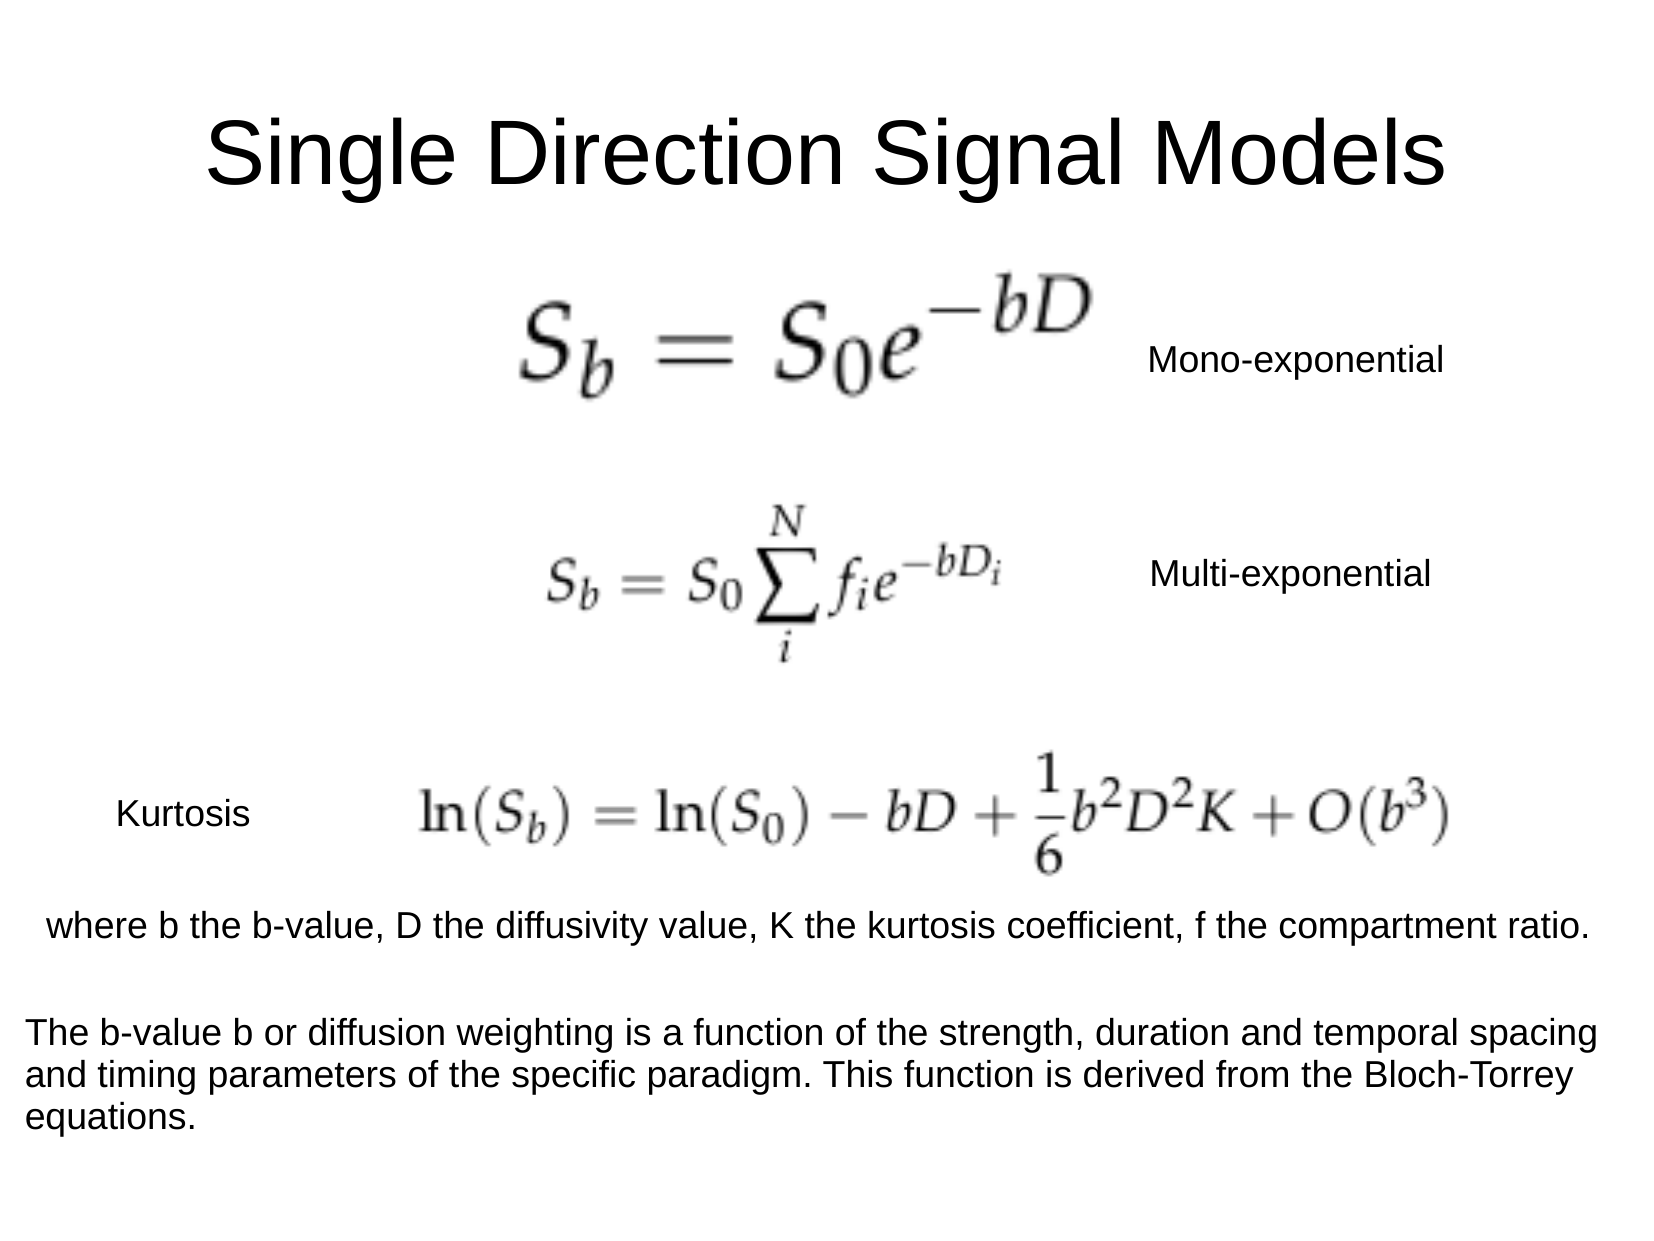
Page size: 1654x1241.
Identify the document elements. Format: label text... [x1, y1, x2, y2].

text_box Mono-exponential [1132, 330, 1470, 388]
text_box Multi-exponential [1134, 545, 1447, 603]
picture [413, 250, 1206, 697]
text_box where b the b-value, D the diffusivity value, K the kurtosis coefficient, f the compartment ratio. [31, 897, 1607, 955]
title Single Direction Signal Models [82, 56, 1571, 250]
picture [336, 700, 1574, 897]
text_box The b-value b or diffusion weighting is a function of the strength, duration and temporal spacing and timing parameters of the specific paradigm. This function is derived from the Bloch-Torrey equations. [9, 1003, 1625, 1231]
text_box Kurtosis [100, 785, 266, 843]
